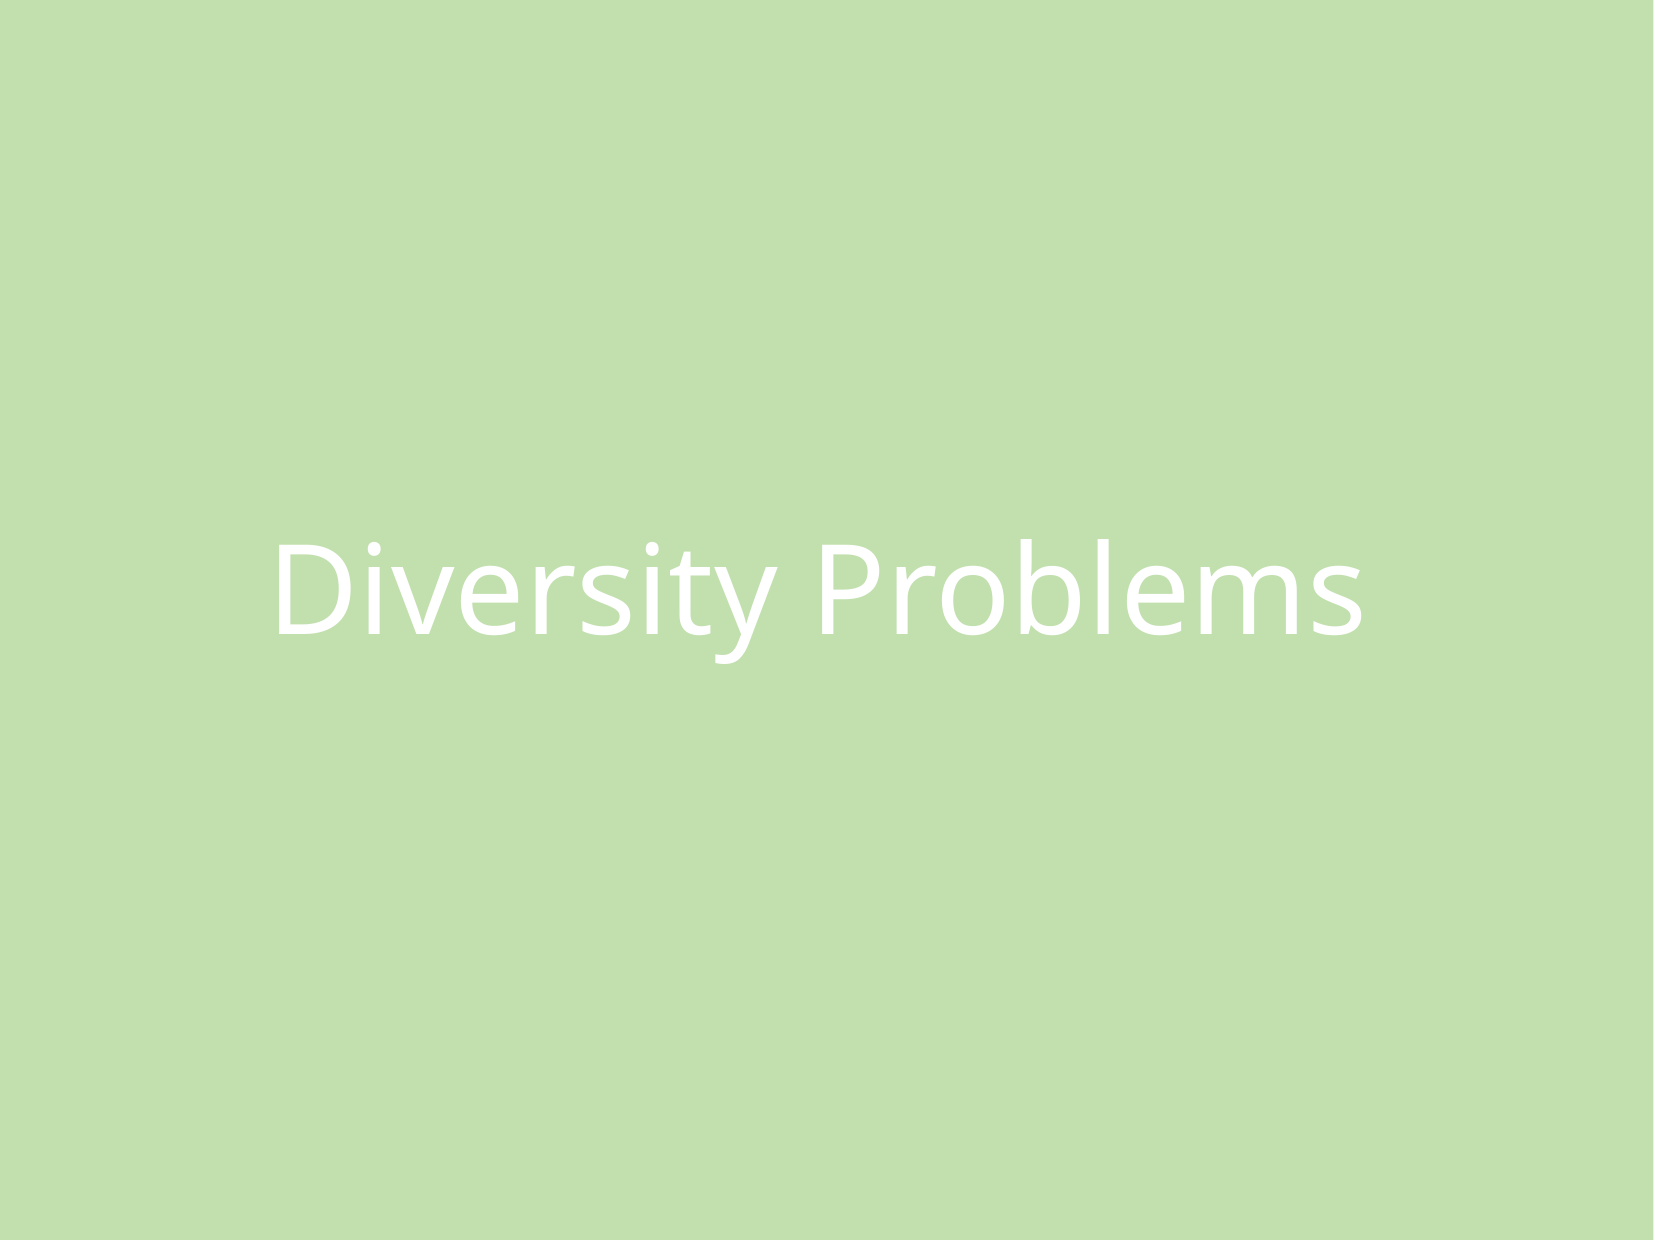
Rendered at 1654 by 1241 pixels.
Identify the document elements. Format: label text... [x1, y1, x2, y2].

list Diversity Problems [73, 500, 1563, 1241]
